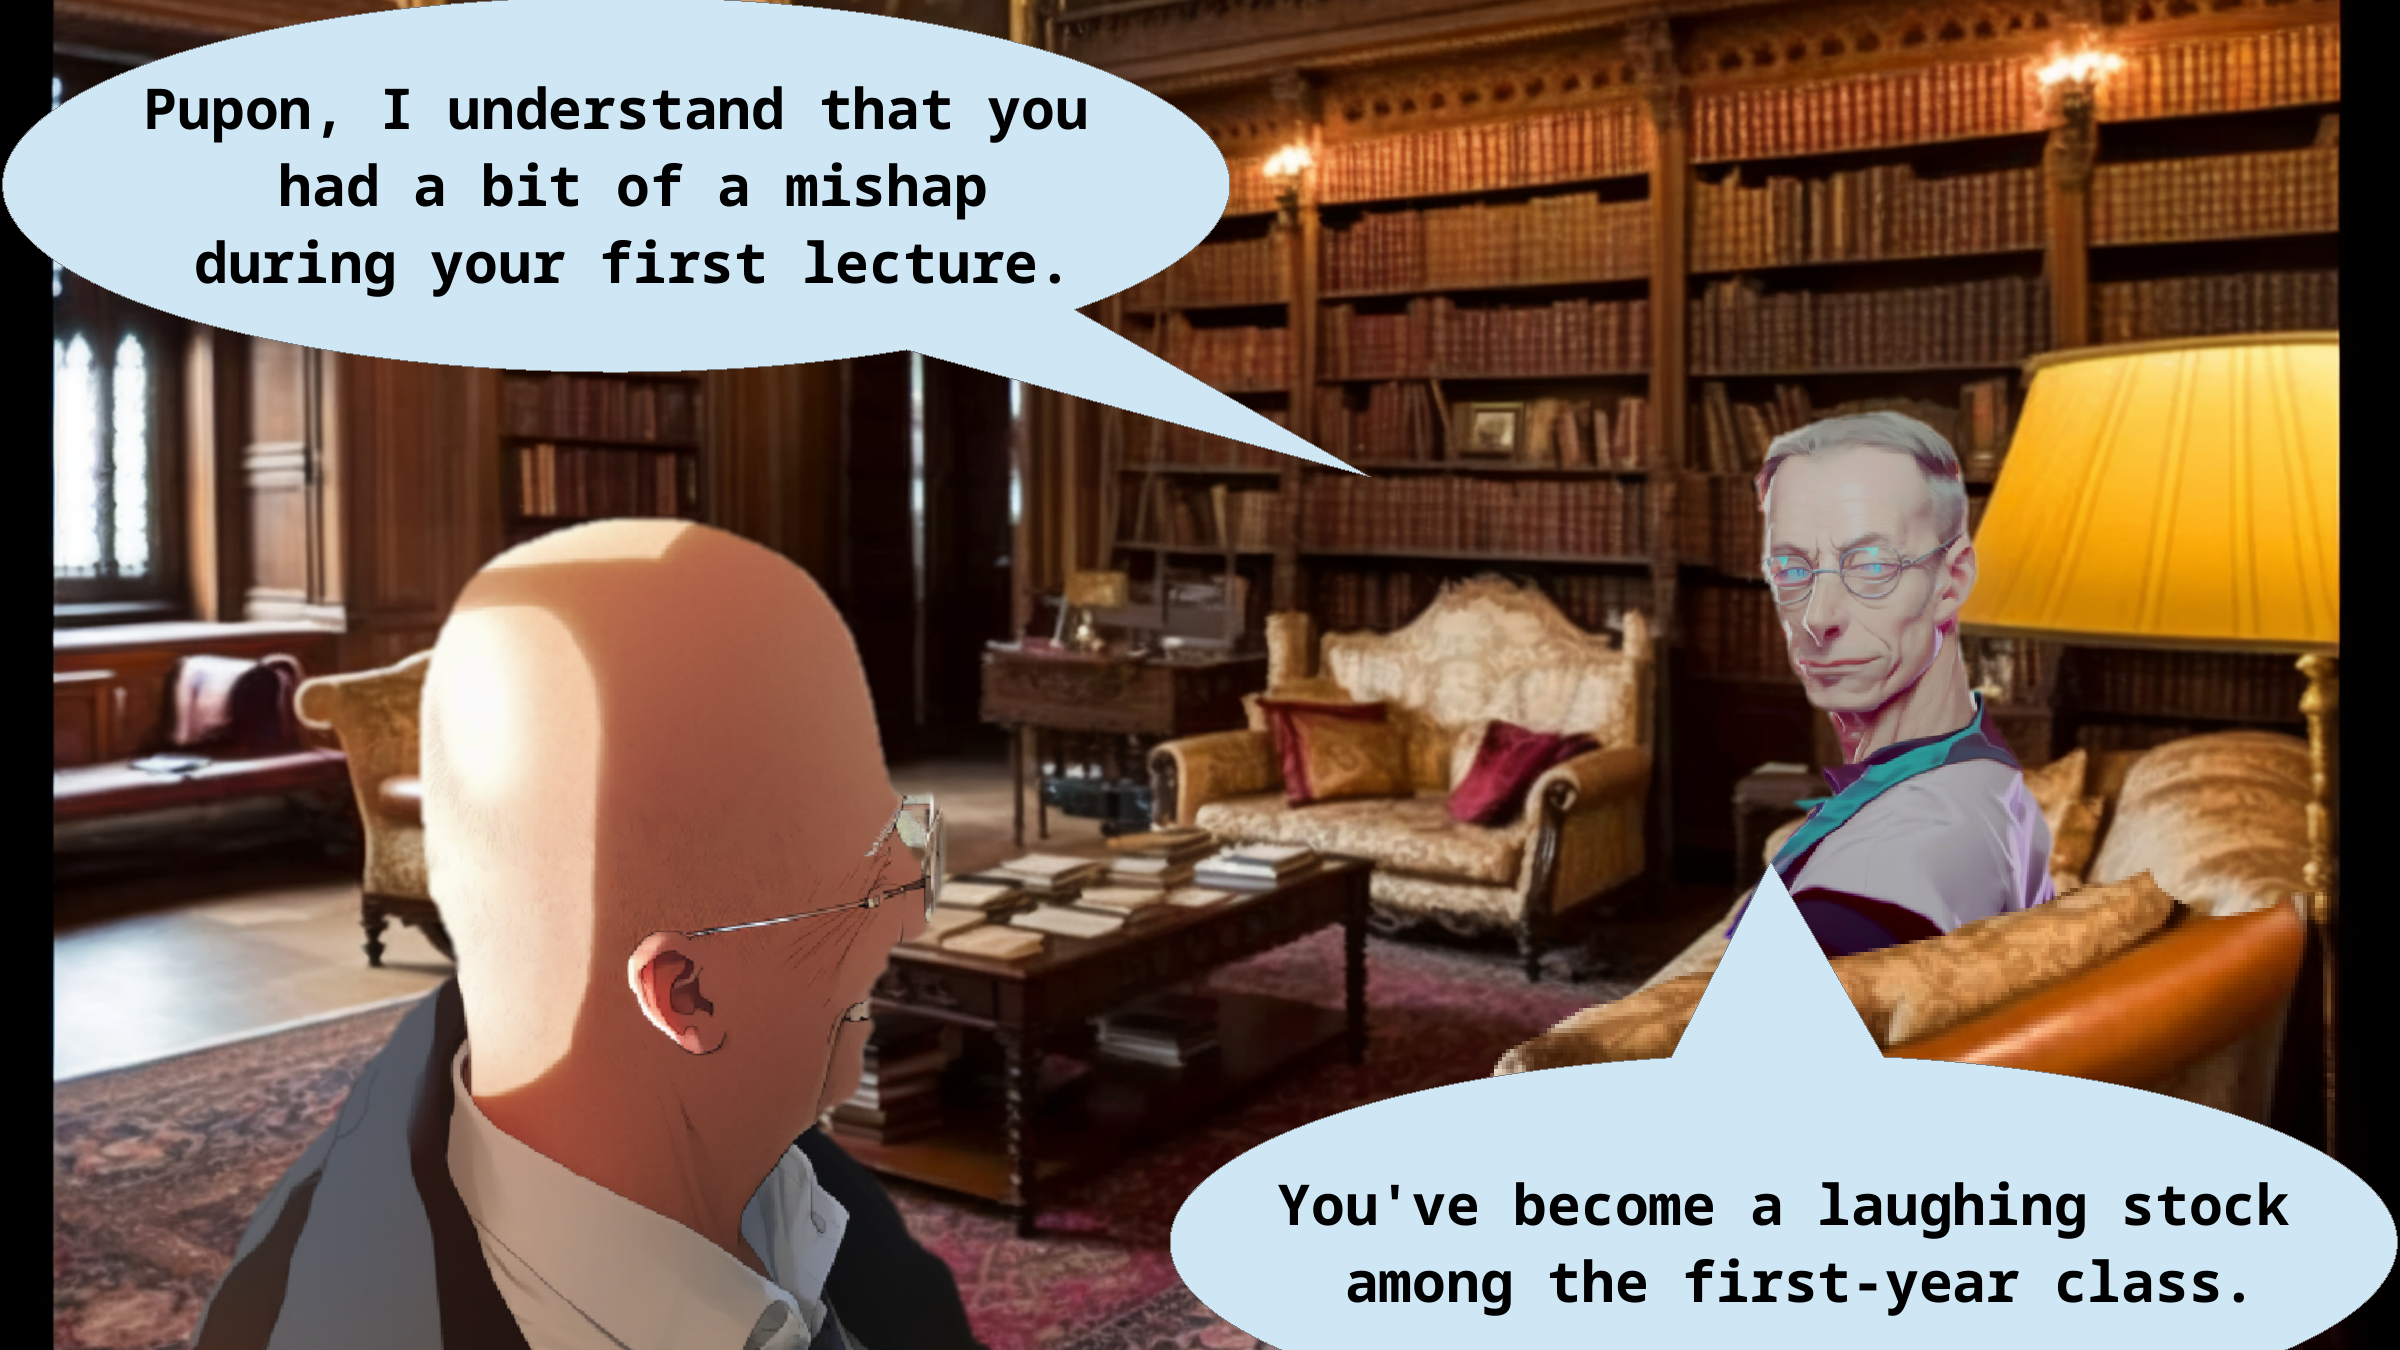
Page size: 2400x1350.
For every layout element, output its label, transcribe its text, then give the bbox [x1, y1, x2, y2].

text_box Pupon, I understand that you had a bit of a mishap during your first lecture. [2, 0, 1371, 477]
picture [0, 0, 2400, 1350]
text_box You've become a laughing stock among the first-year class. [1170, 861, 2398, 1350]
